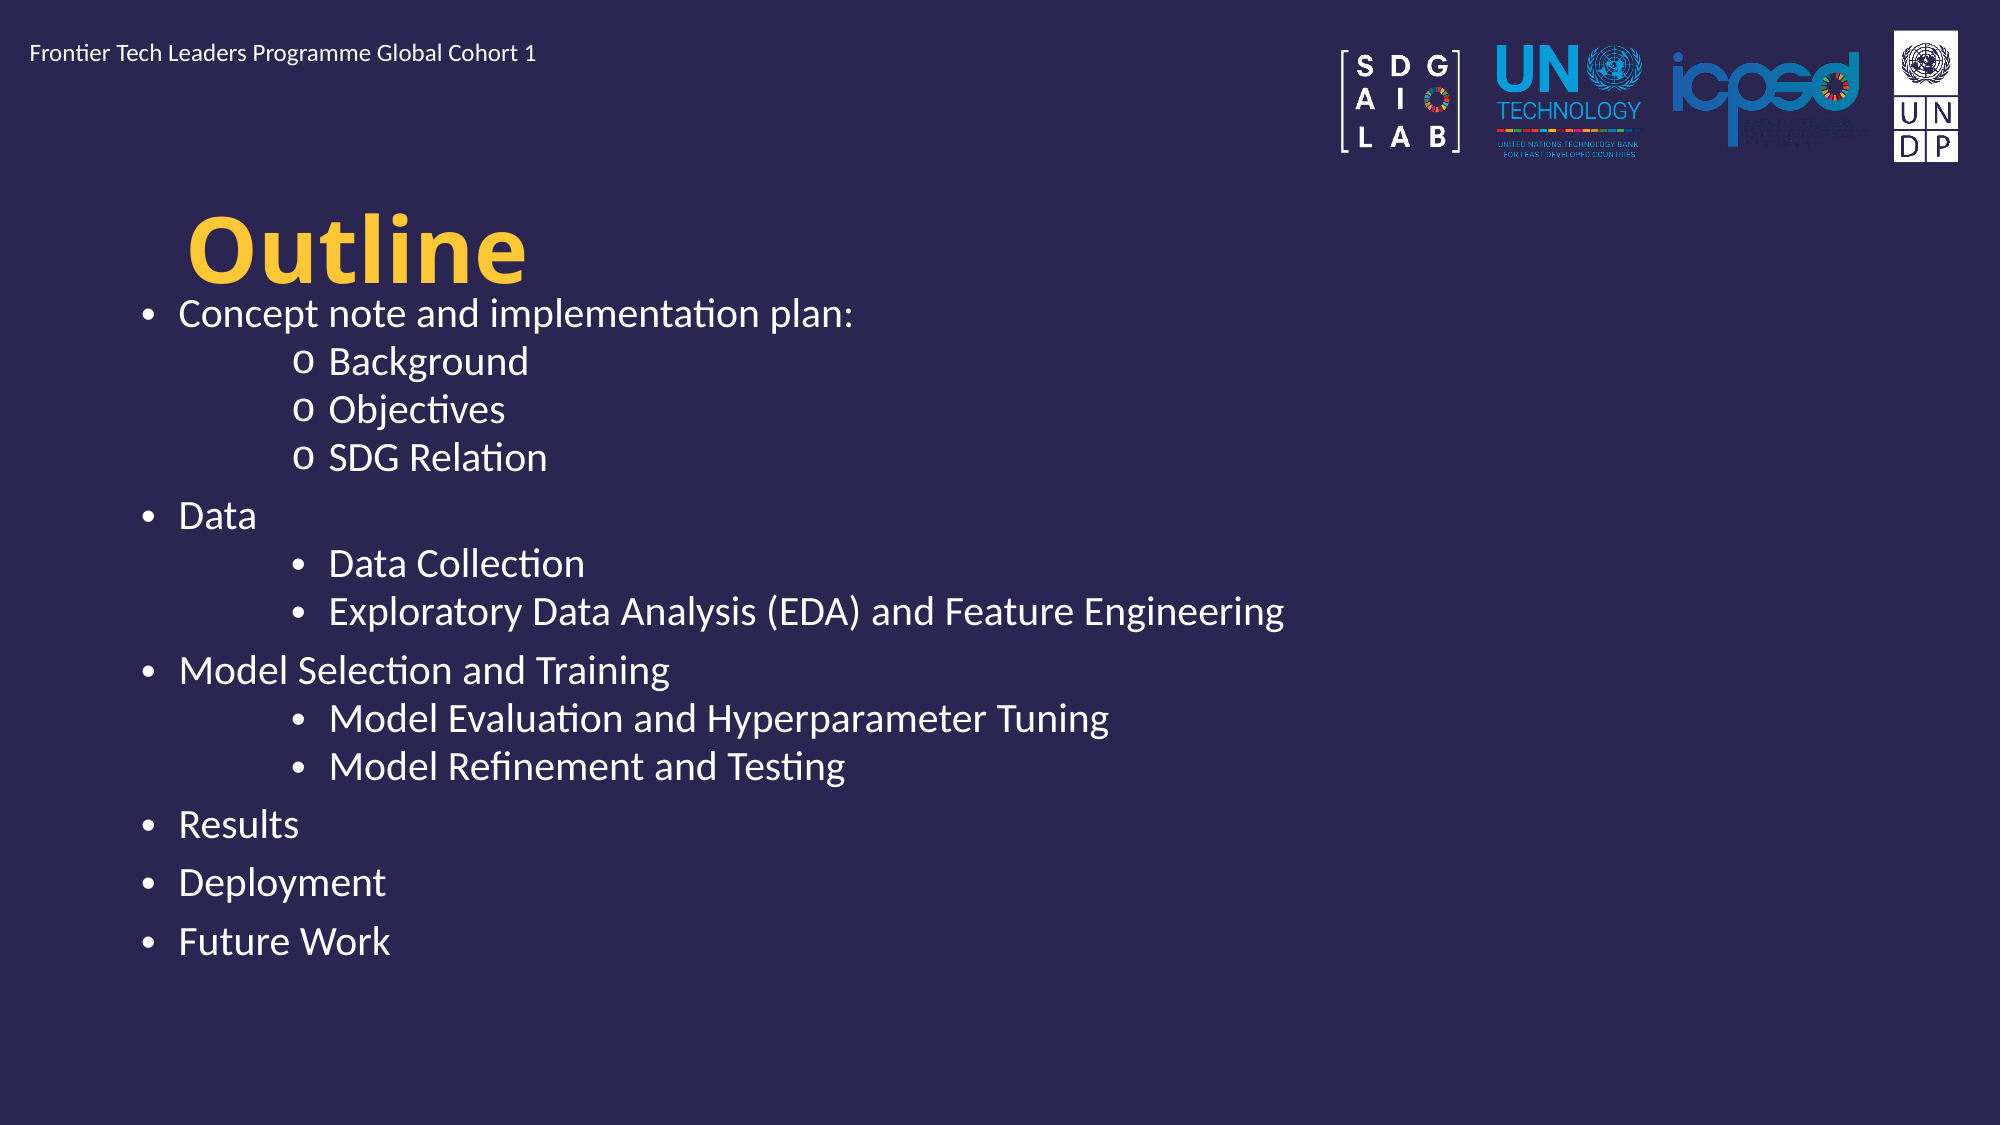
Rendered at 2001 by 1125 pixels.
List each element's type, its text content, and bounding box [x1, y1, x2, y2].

list Concept note and implementation plan: Background Objectives SDG Relation Data Data Collection Exploratory Data Analysis (EDA) and Feature Engineering Model Selection and Training Model Evaluation and Hyperparameter Tuning Model Refinement and Testing Results Deployment Future Work [126, 290, 1782, 975]
title Outline [170, 174, 1830, 326]
text_box Frontier Tech Leaders Programme Global Cohort 1 [14, 29, 846, 75]
